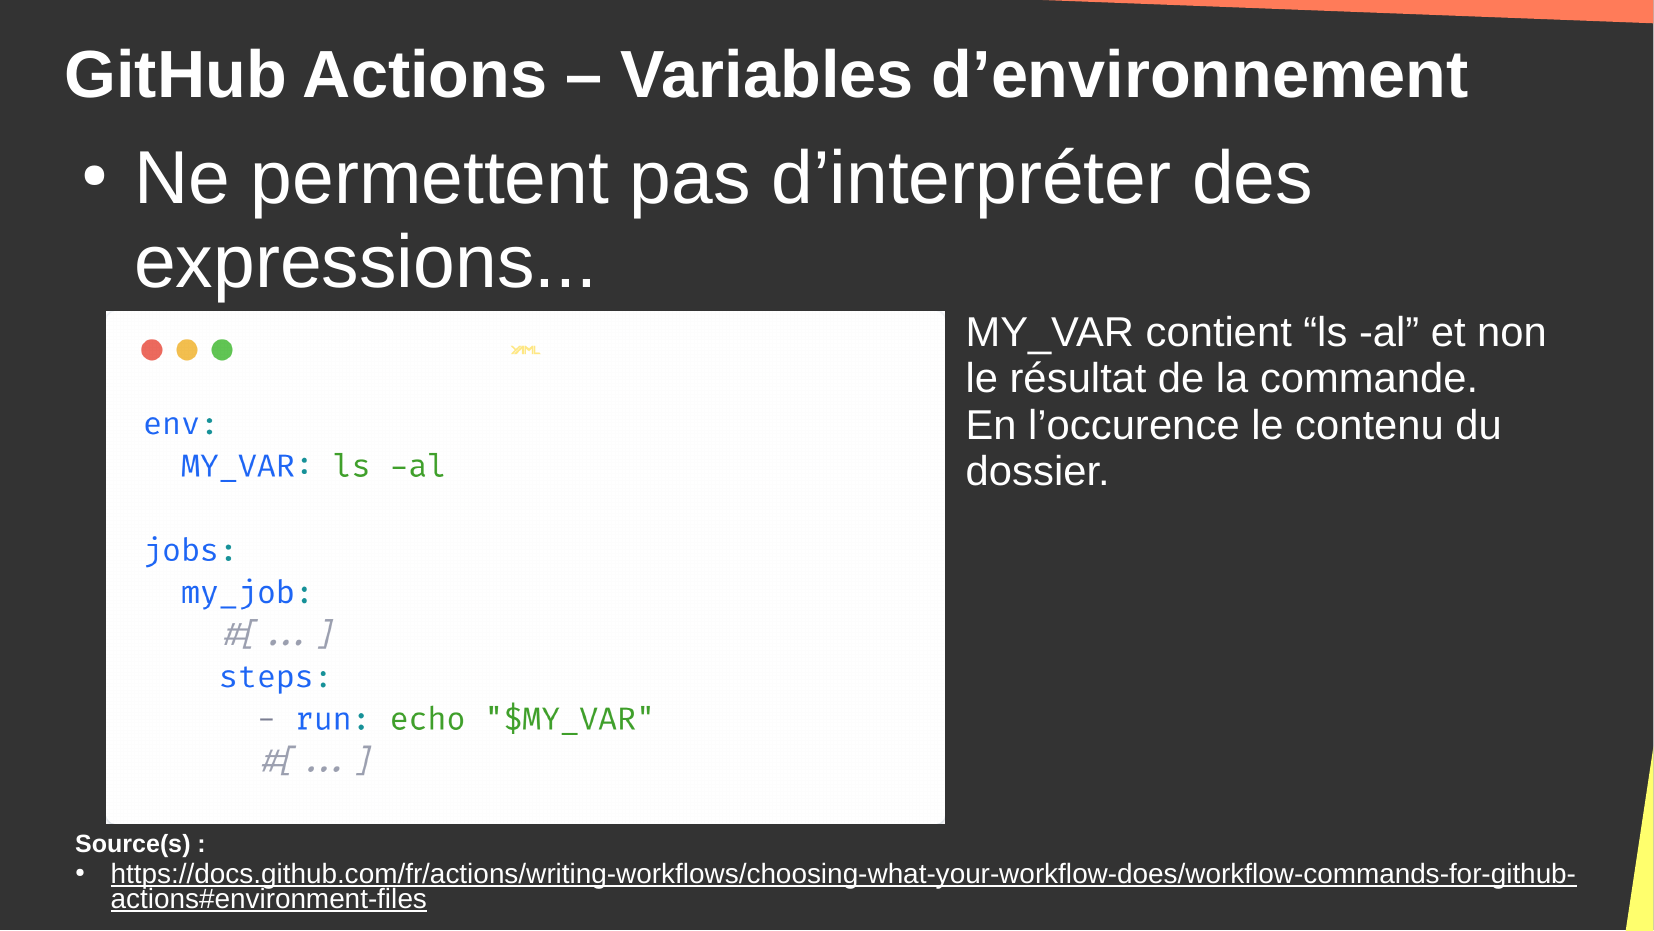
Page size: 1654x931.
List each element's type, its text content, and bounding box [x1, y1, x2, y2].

title GitHub Actions – Variables d’environnement [64, 37, 1471, 135]
text_box MY_VAR contient “ls -al” et non le résultat de la commande. En l’occurence le contenu du dossier. [950, 301, 1565, 502]
text_box [1625, 742, 1654, 931]
list Ne permettent pas d’interpréter des expressions... [63, 135, 1542, 319]
text_box [1042, 0, 1654, 24]
picture [106, 311, 945, 824]
text_box Source(s) : https://docs.github.com/fr/actions/writing-workflows/choosing-what-your-workflow-does/workflow-commands-for-github-actions#environment-files [60, 822, 1607, 897]
